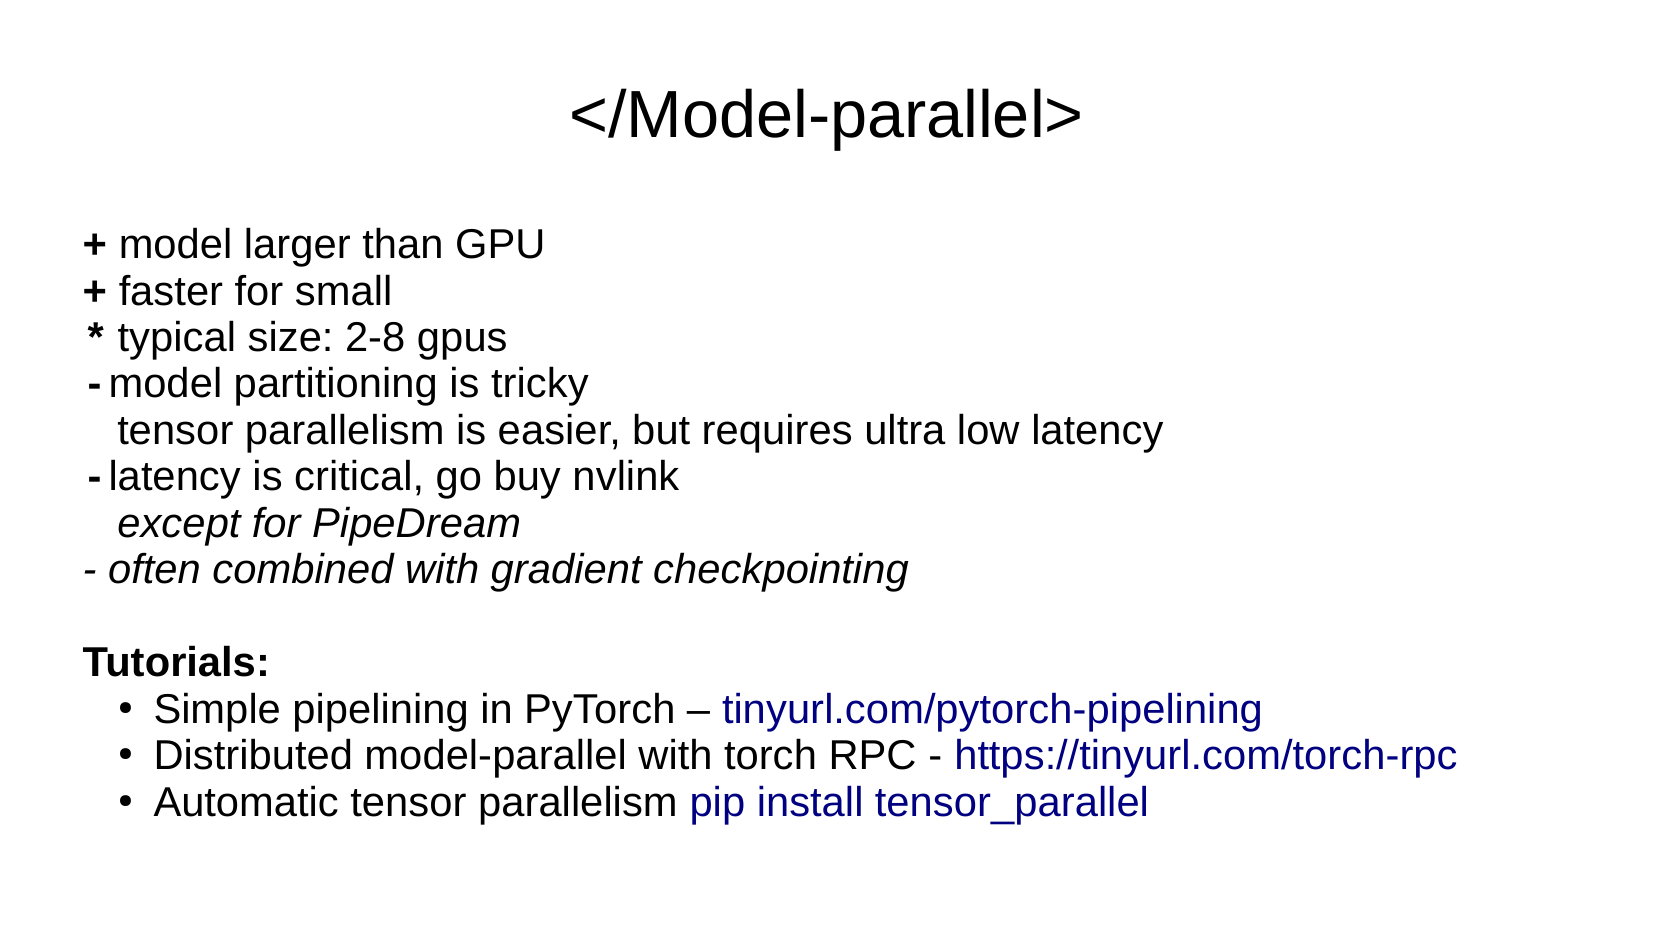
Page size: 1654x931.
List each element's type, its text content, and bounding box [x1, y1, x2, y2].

title </Model-parallel> [82, 37, 1571, 193]
text_box + model larger than GPU + faster for small * typical size: 2-8 gpus - model partitioning is tricky tensor parallelism is easier, but requires ultra low latency - latency is critical, go buy nvlink except for PipeDream - often combined with gradient checkpointing Tutorials: Simple pipelining in PyTorch – tinyurl.com/pytorch-pipelining Distributed model-parallel with torch RPC - https://tinyurl.com/torch-rpc Automatic tensor parallelism pip install tensor_parallel [82, 197, 1571, 849]
